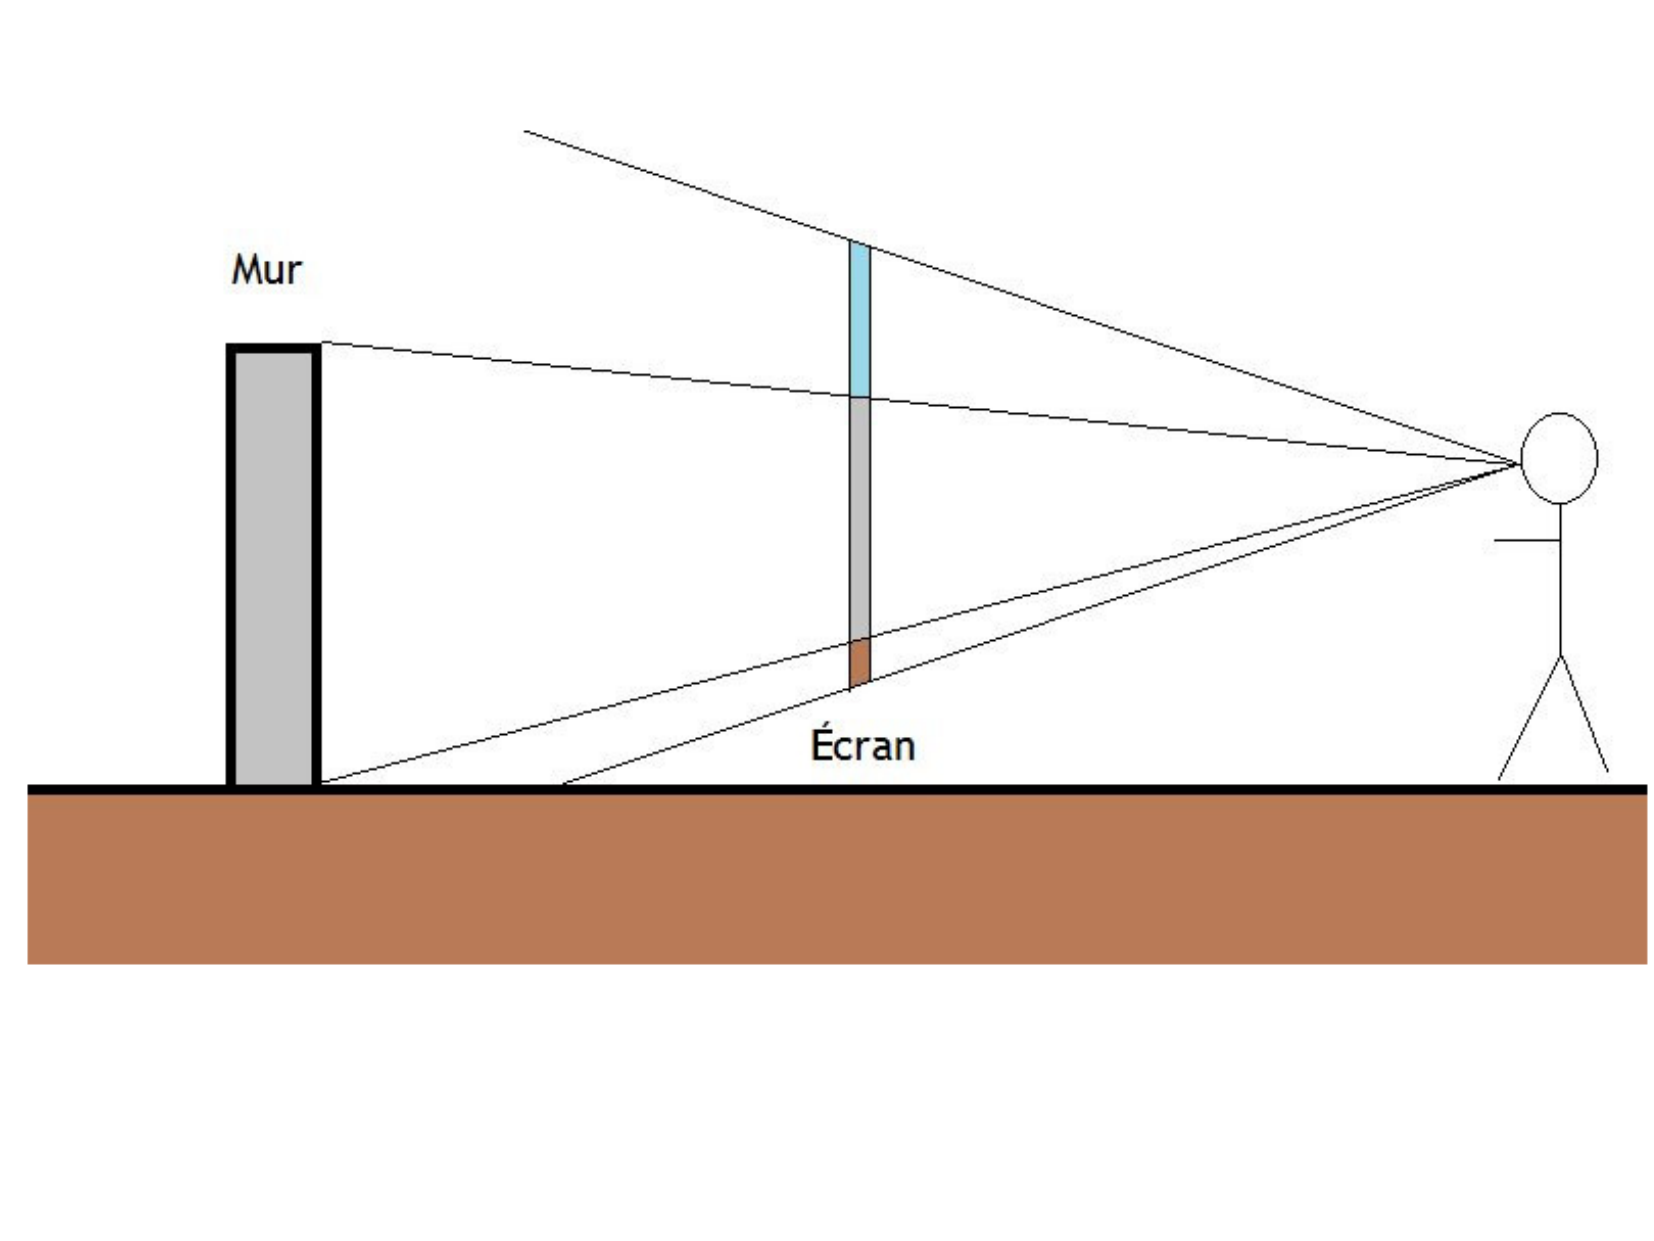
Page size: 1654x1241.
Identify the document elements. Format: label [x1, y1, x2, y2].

picture [22, 127, 1654, 967]
